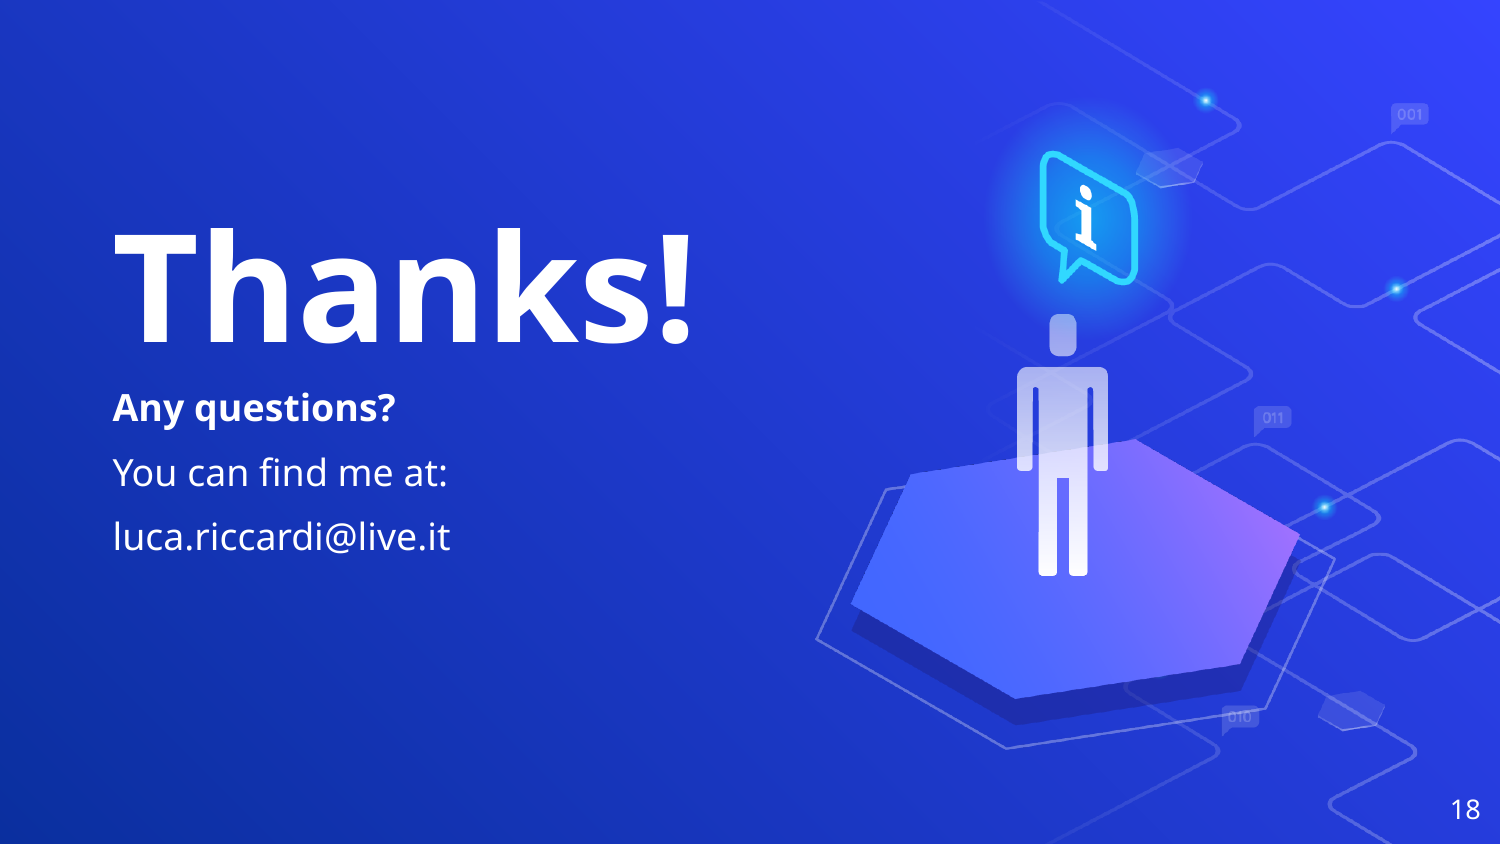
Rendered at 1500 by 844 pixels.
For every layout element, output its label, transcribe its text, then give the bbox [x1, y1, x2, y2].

text_box Any questions? You can find me at: luca.riccardi@live.it [112, 377, 706, 624]
text_box Thanks! [112, 220, 812, 372]
picture [0, 0, 1500, 844]
text_box <number> [1391, 779, 1481, 844]
